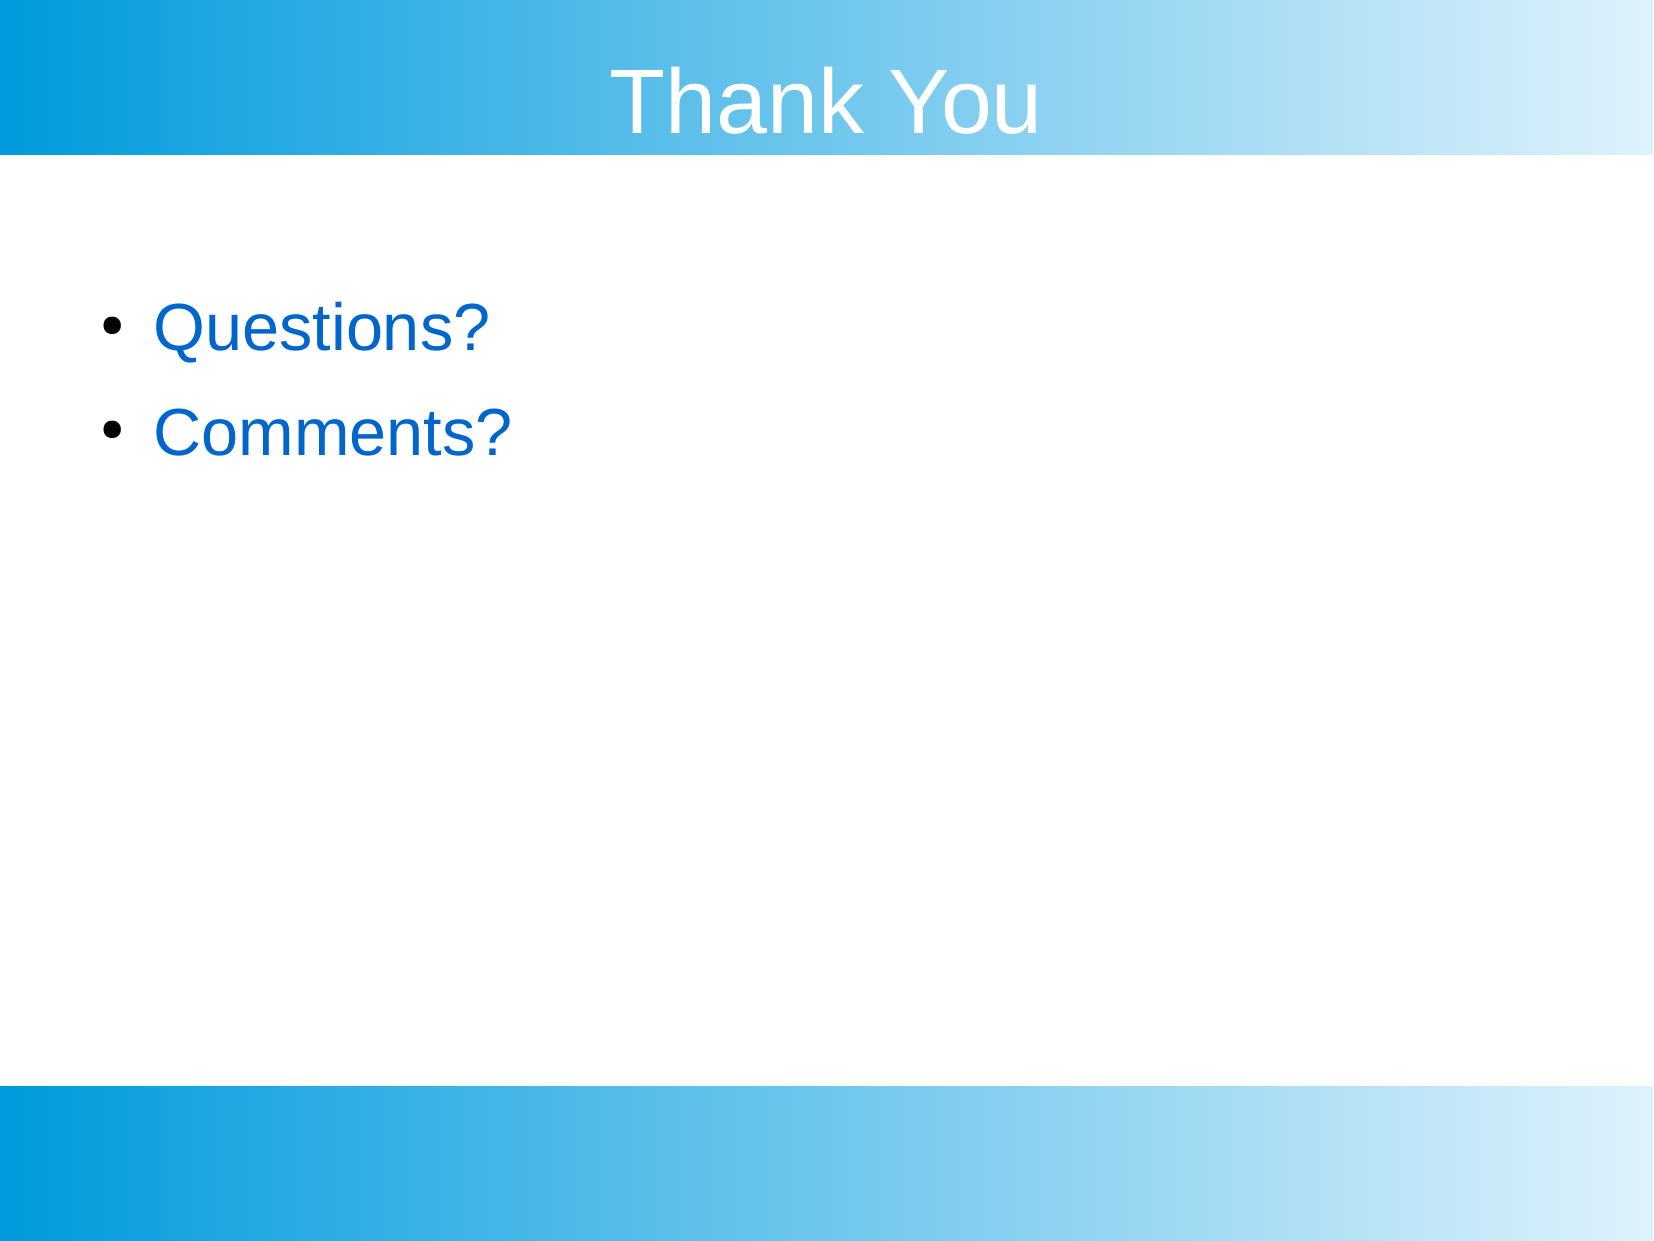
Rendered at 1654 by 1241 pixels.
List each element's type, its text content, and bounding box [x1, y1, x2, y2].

title Thank You [82, 49, 1571, 155]
list Questions? Comments? [82, 290, 1571, 1010]
